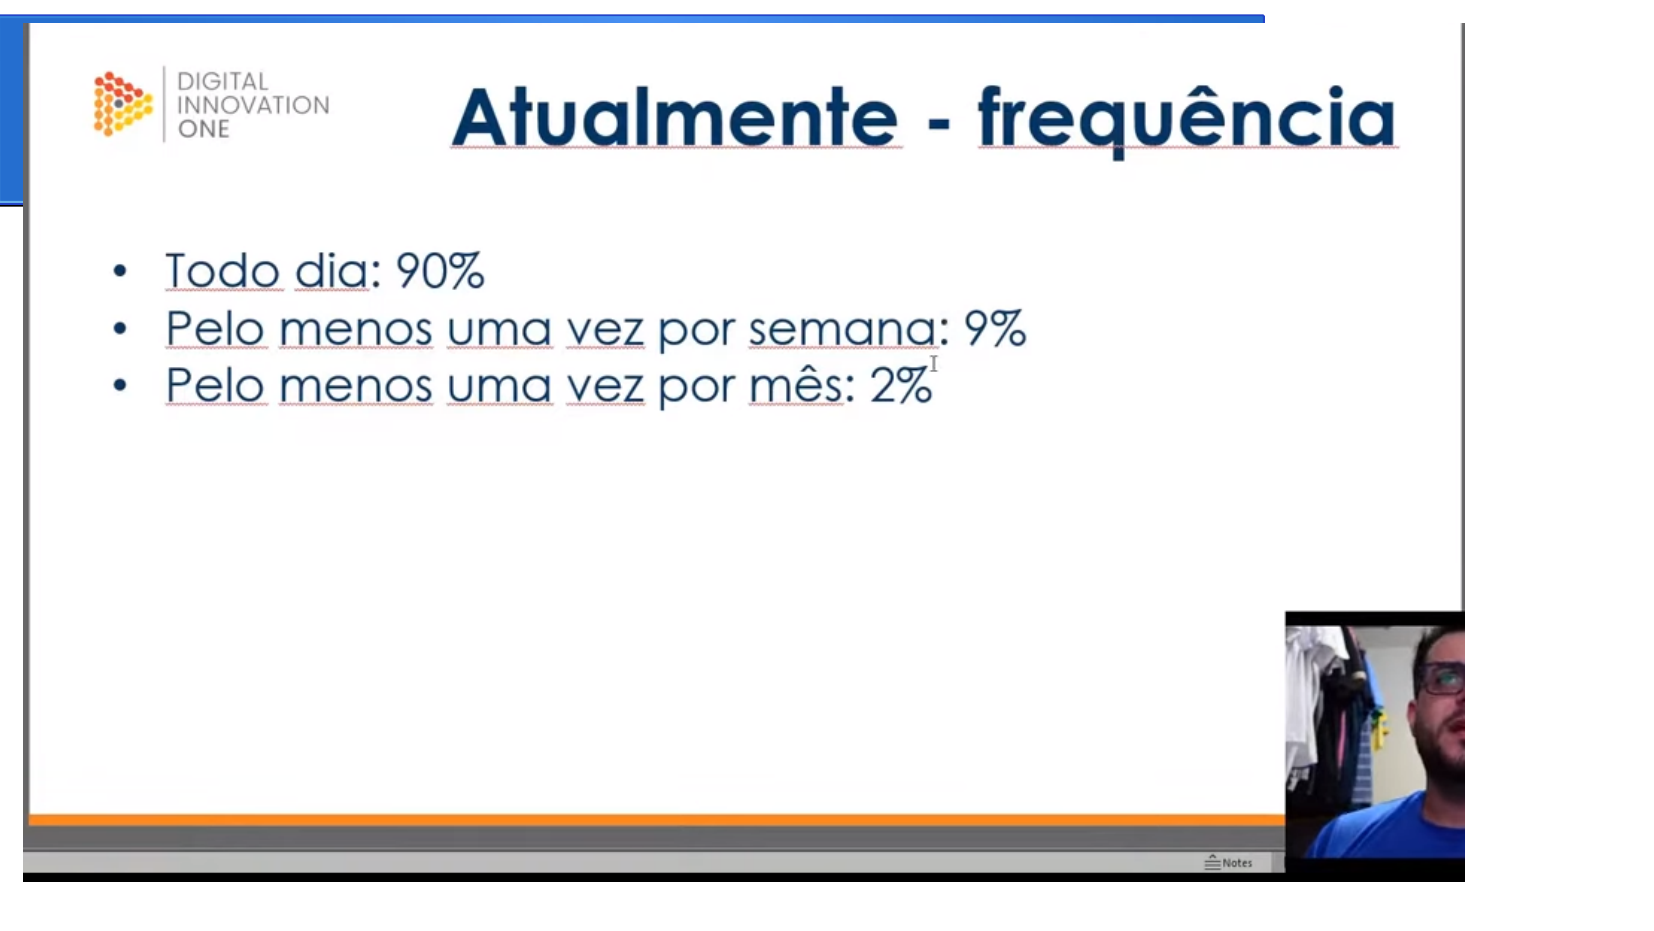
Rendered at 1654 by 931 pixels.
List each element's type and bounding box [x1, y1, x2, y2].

picture [23, 23, 1465, 882]
